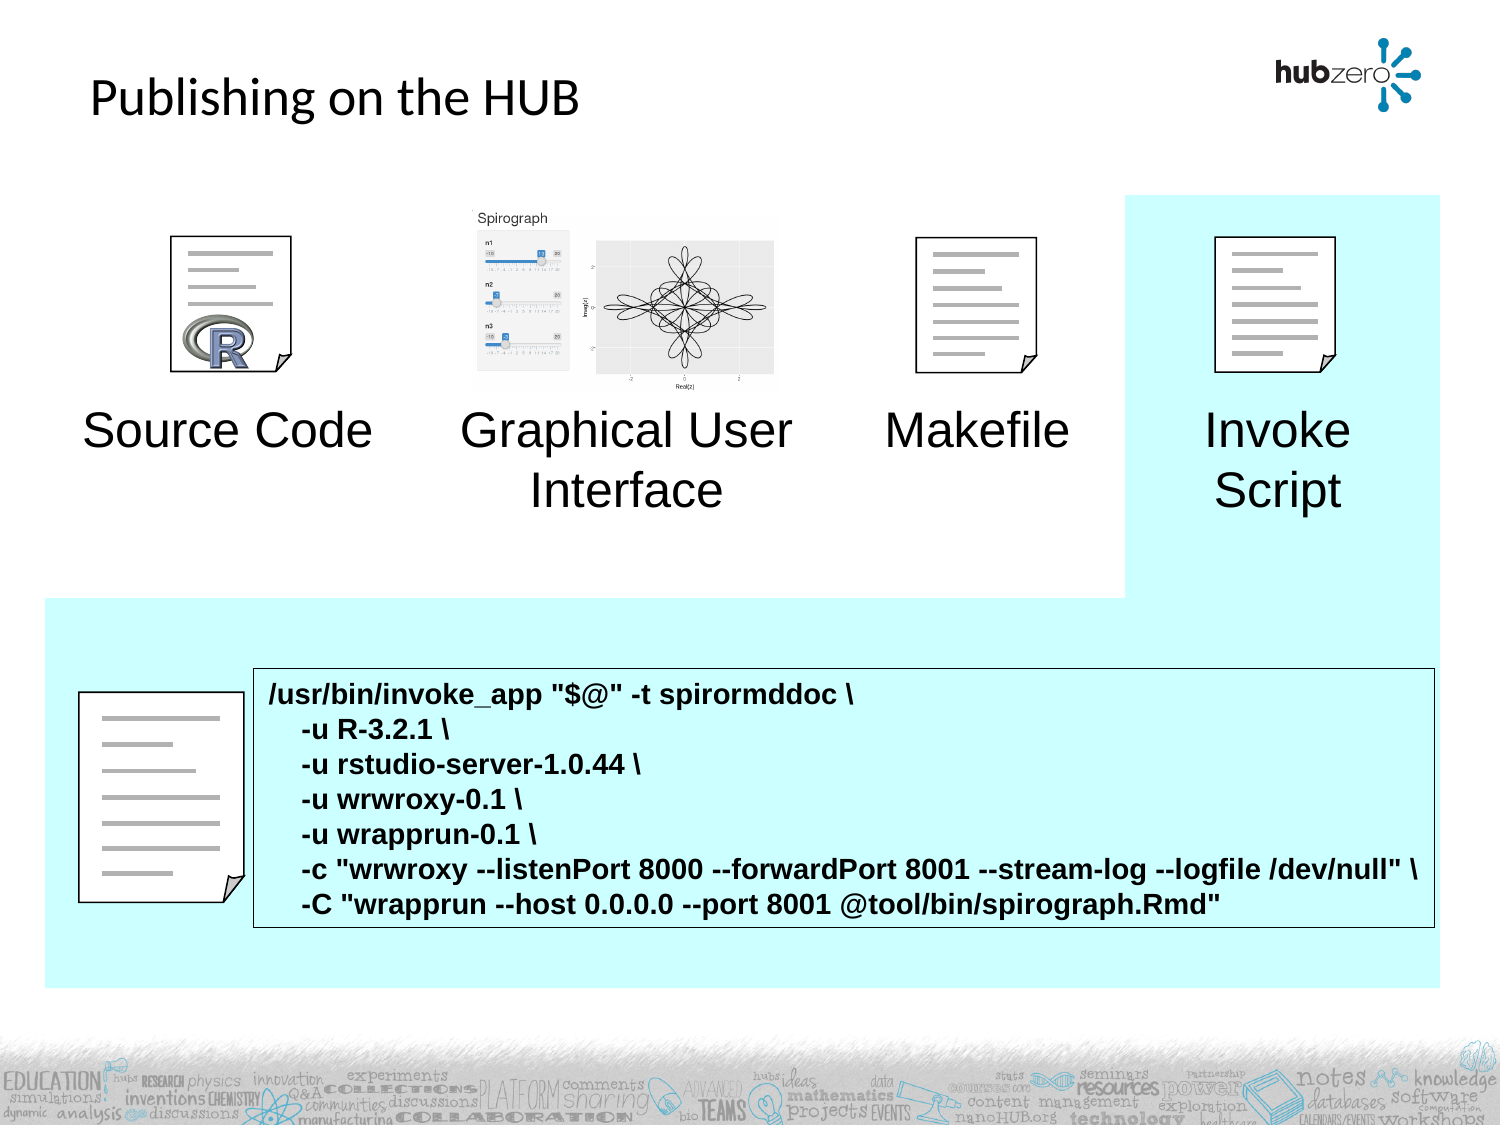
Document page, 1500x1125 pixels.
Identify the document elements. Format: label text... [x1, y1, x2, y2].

text_box [916, 237, 1037, 373]
text_box Invoke Script [1189, 389, 1367, 525]
title Publishing on the HUB [75, 44, 1426, 144]
text_box [45, 195, 1441, 989]
text_box Graphical User Interface [445, 390, 809, 526]
picture [0, 1034, 1500, 1125]
text_box /usr/bin/invoke_app "$@" -t spirormddoc \ -u R-3.2.1 \ -u rstudio-server-1.0.44 \ -u wrwroxy-0.1 \ -u wrapprun-0.1 \ -c "wrwroxy --listenPort 8000 --forwardPort 8001 --stream-log --logfile /dev/null" \ -C "wrapprun --host 0.0.0.0 --port 8001 @tool/bin/spirograph.Rmd" [253, 668, 1435, 928]
picture [1272, 35, 1424, 44]
text_box Source Code [67, 390, 389, 465]
text_box Makefile [869, 390, 1086, 465]
text_box [170, 236, 291, 372]
picture [472, 210, 779, 390]
picture [182, 314, 254, 369]
